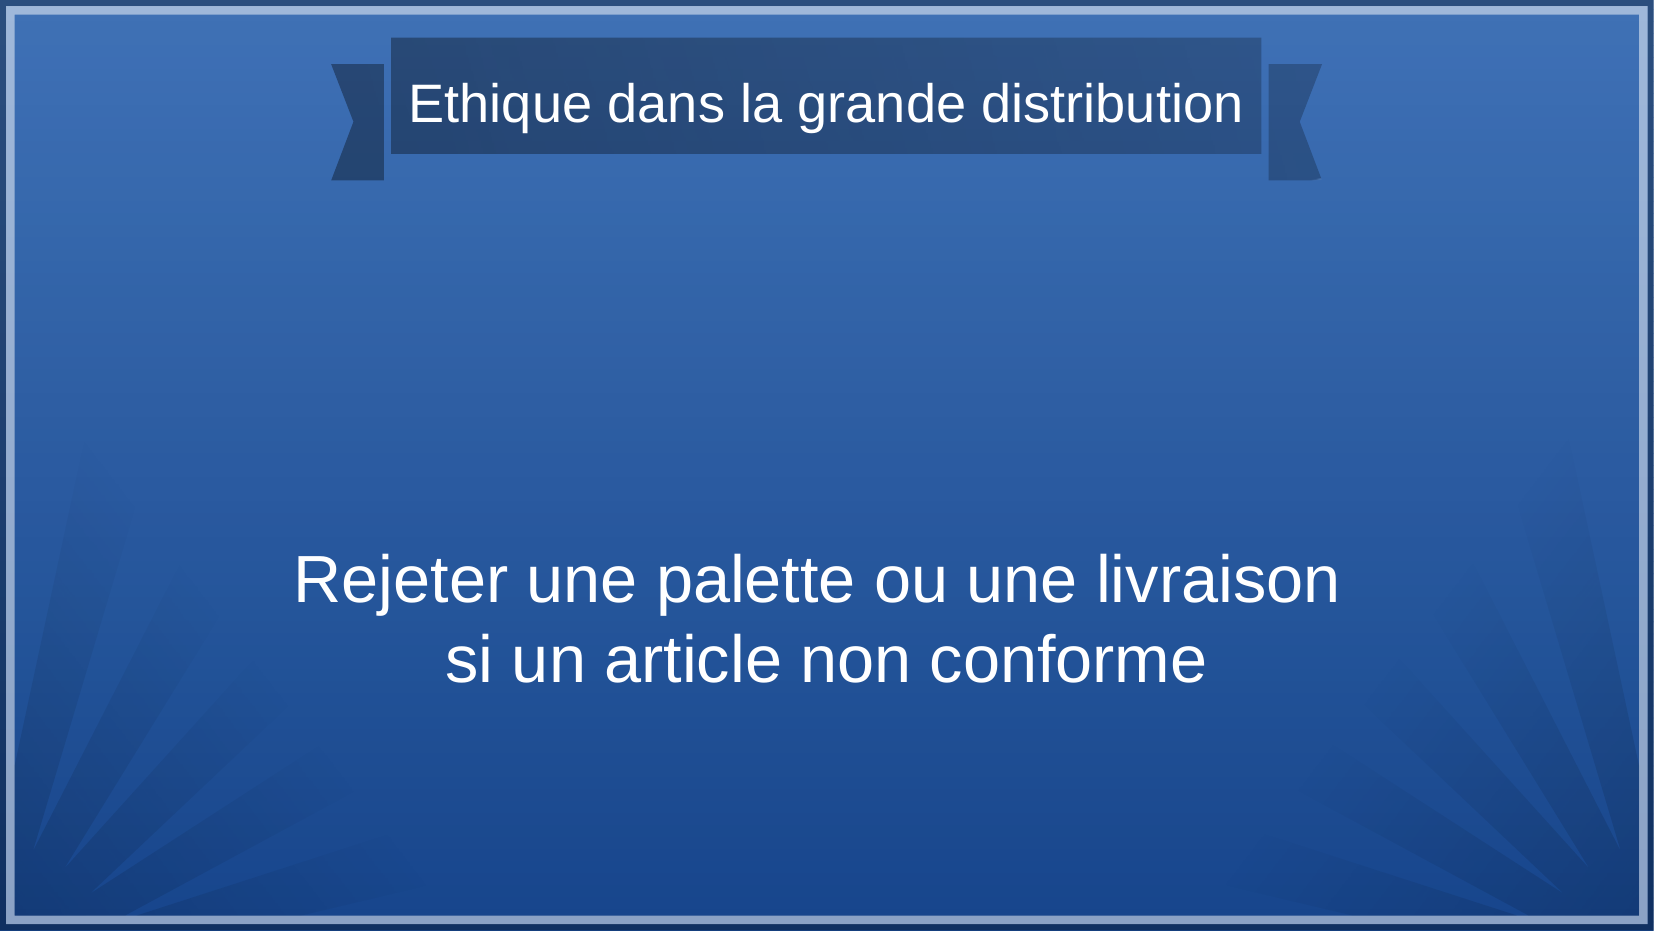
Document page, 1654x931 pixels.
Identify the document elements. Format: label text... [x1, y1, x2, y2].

text_box Rejeter une palette ou une livraison si un article non conforme [82, 534, 1571, 697]
text_box Ethique dans la grande distribution [82, 47, 1571, 155]
